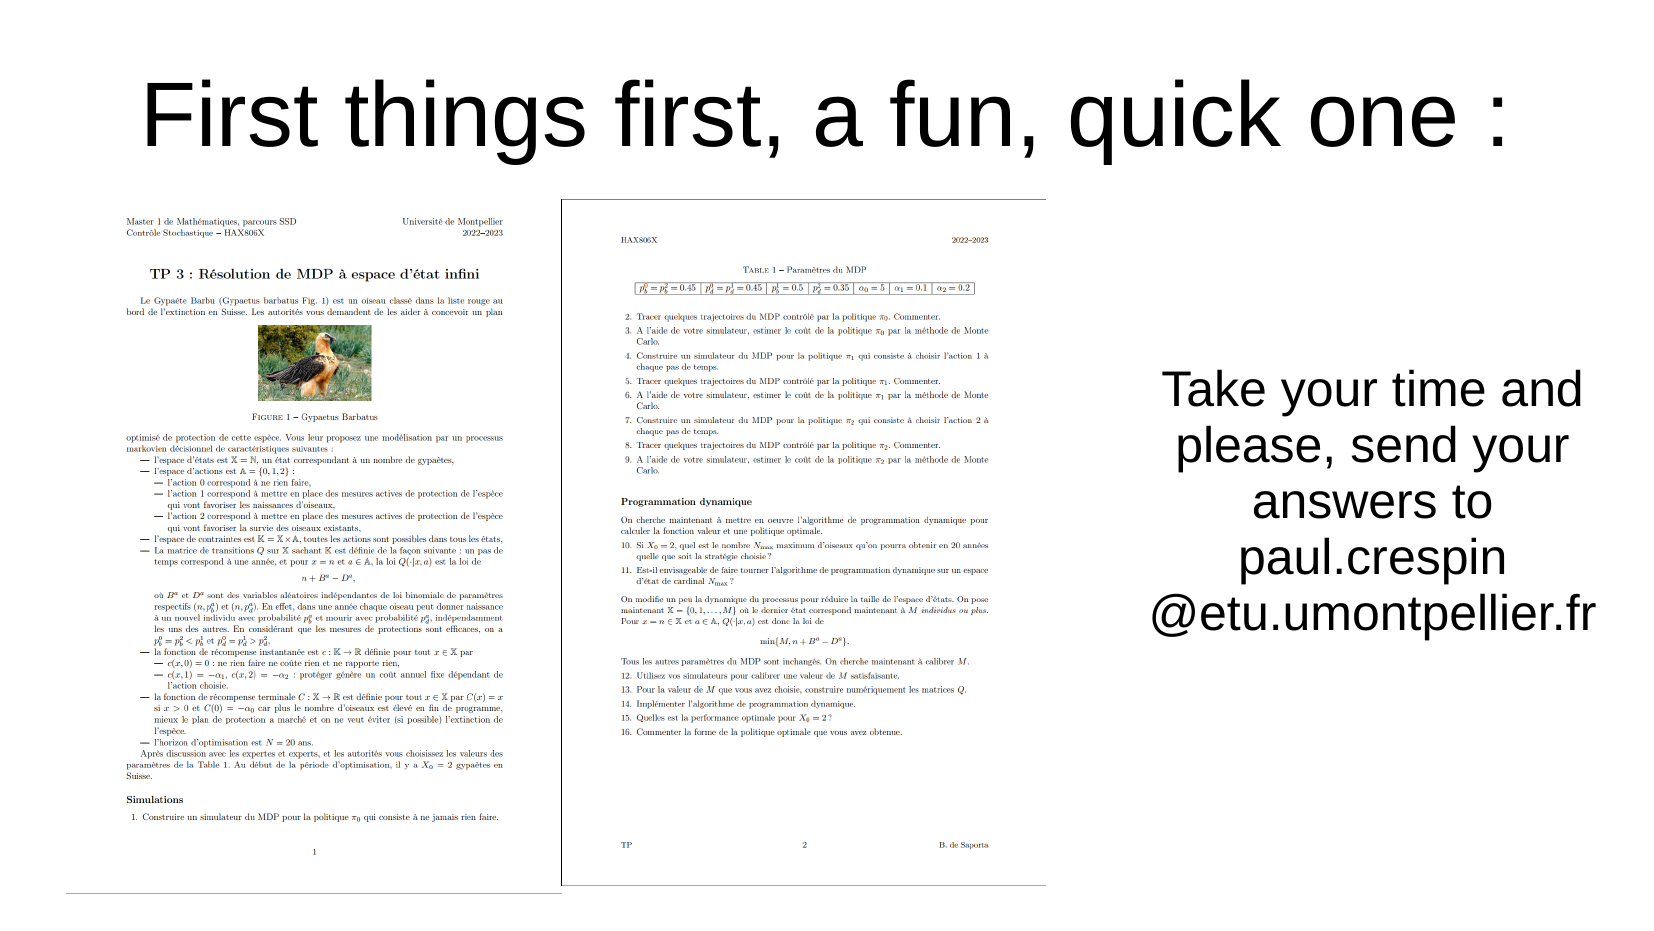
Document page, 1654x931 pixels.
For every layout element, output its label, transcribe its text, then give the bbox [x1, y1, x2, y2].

title First things first, a fun, quick one : [82, 37, 1571, 193]
picture [66, 192, 1046, 894]
text_box Take your time and please, send your answers to paul.crespin @etu.umontpellier.fr [1133, 354, 1625, 704]
